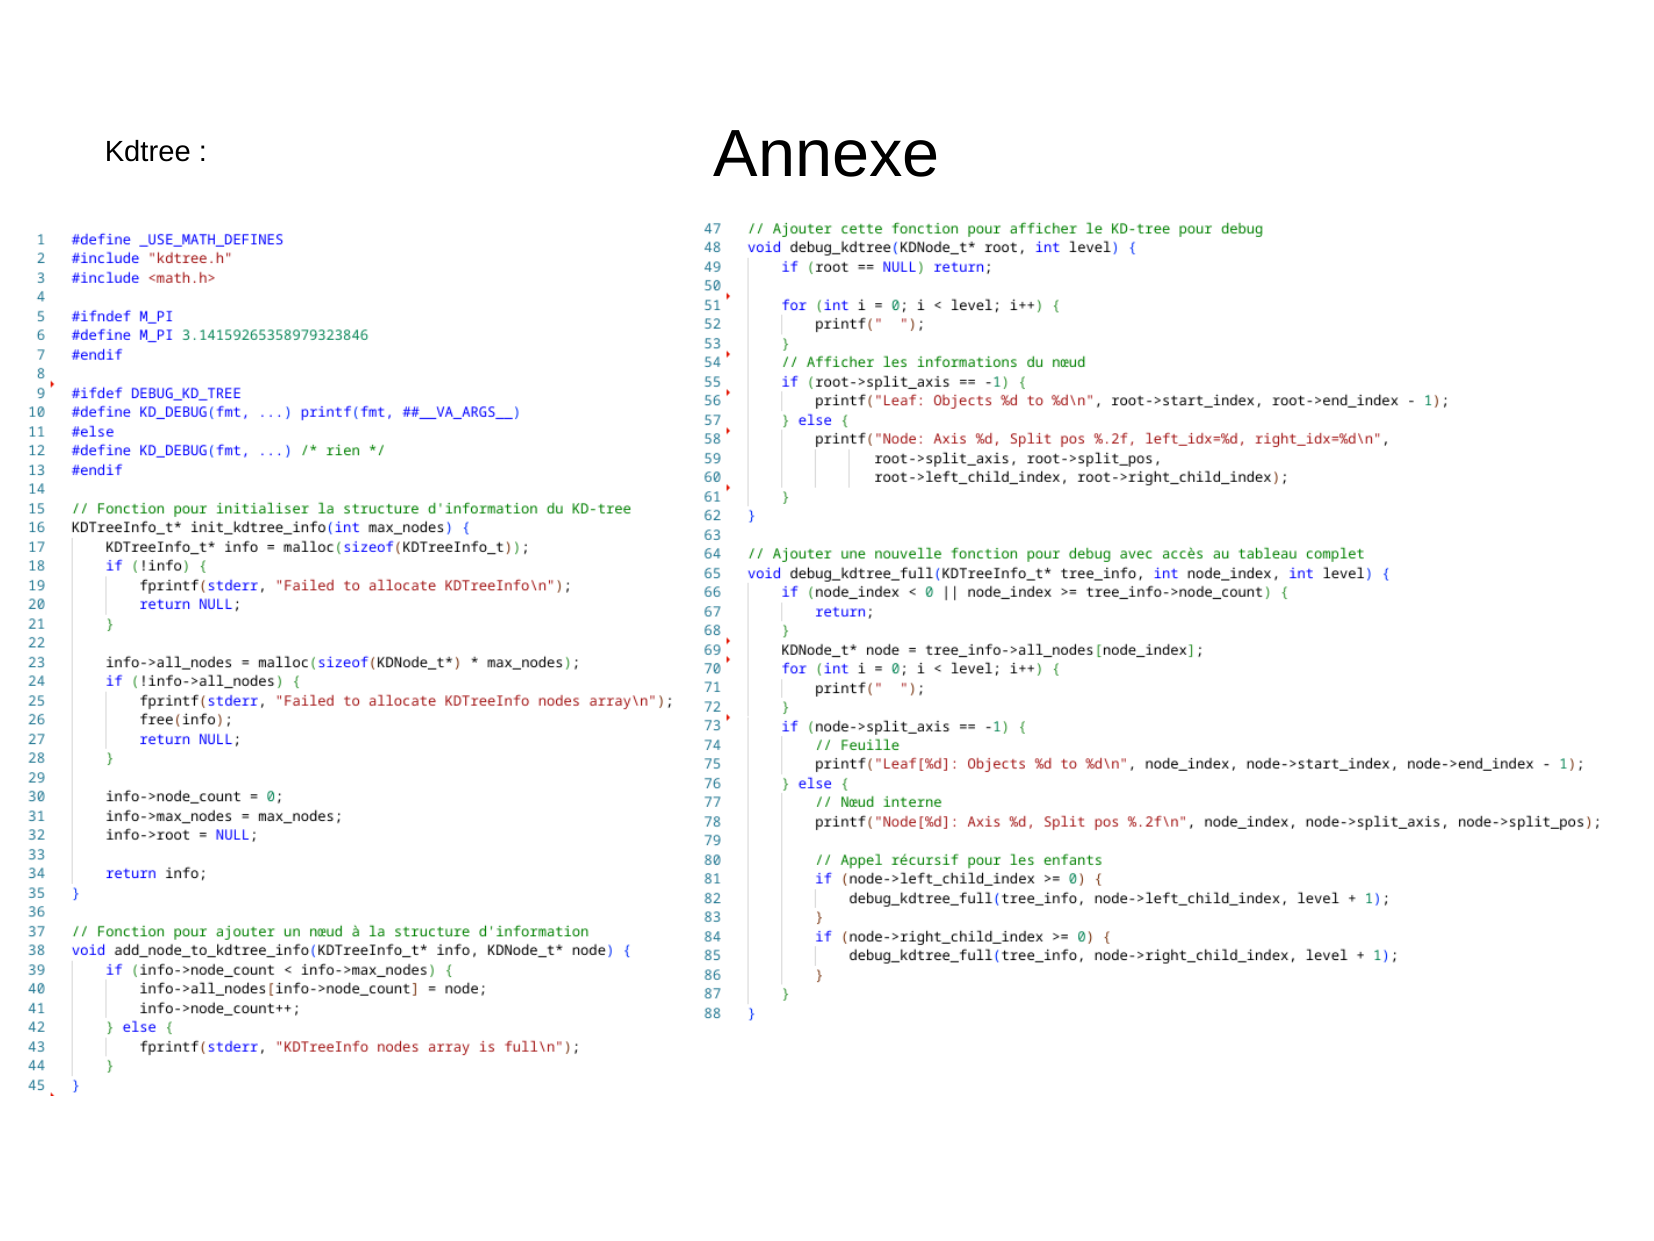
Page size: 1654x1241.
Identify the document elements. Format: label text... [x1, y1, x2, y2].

title Annexe [82, 49, 1571, 227]
text_box Kdtree : [90, 127, 223, 176]
picture [17, 215, 1654, 1096]
